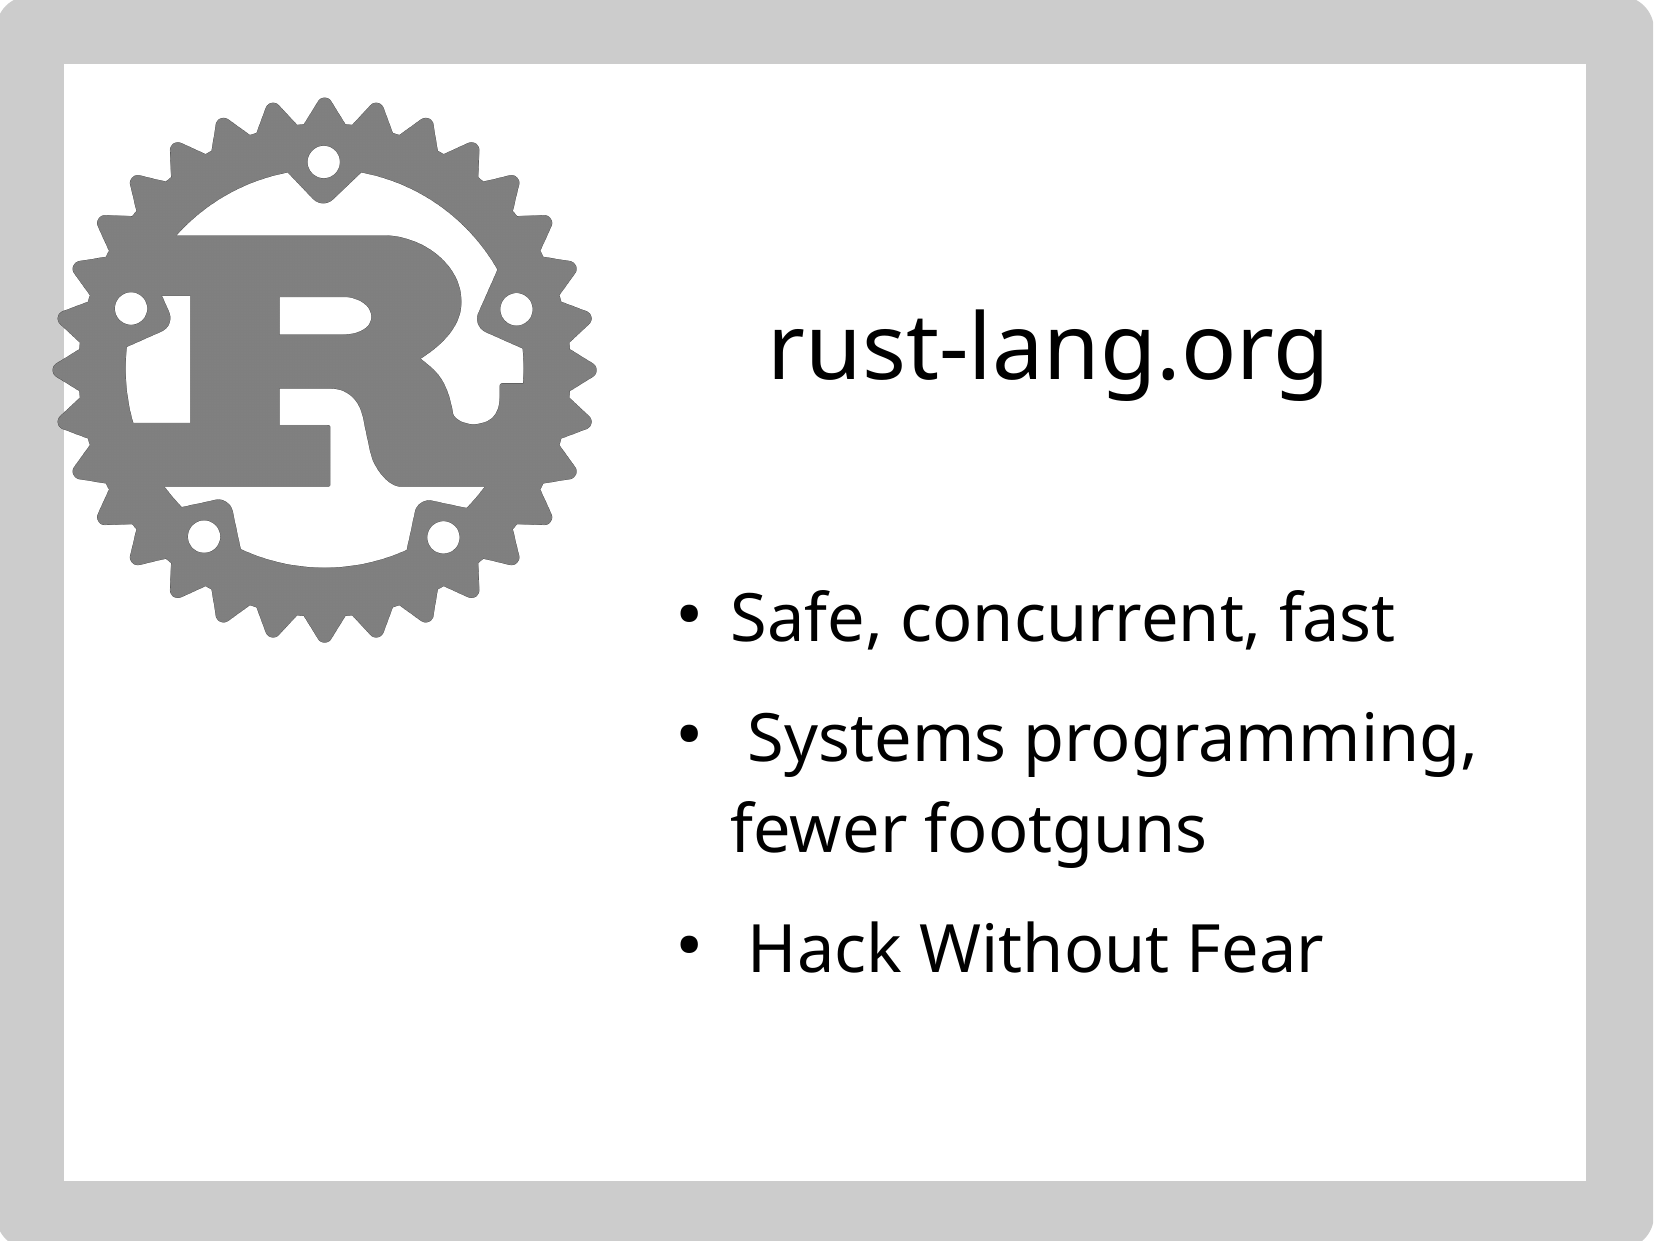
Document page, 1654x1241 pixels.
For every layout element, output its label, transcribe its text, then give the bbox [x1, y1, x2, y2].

list Safe, concurrent, fast Systems programming, fewer footguns Hack Without Fear [659, 570, 1571, 1156]
title rust-lang.org [600, 240, 1560, 448]
picture [49, 94, 600, 646]
